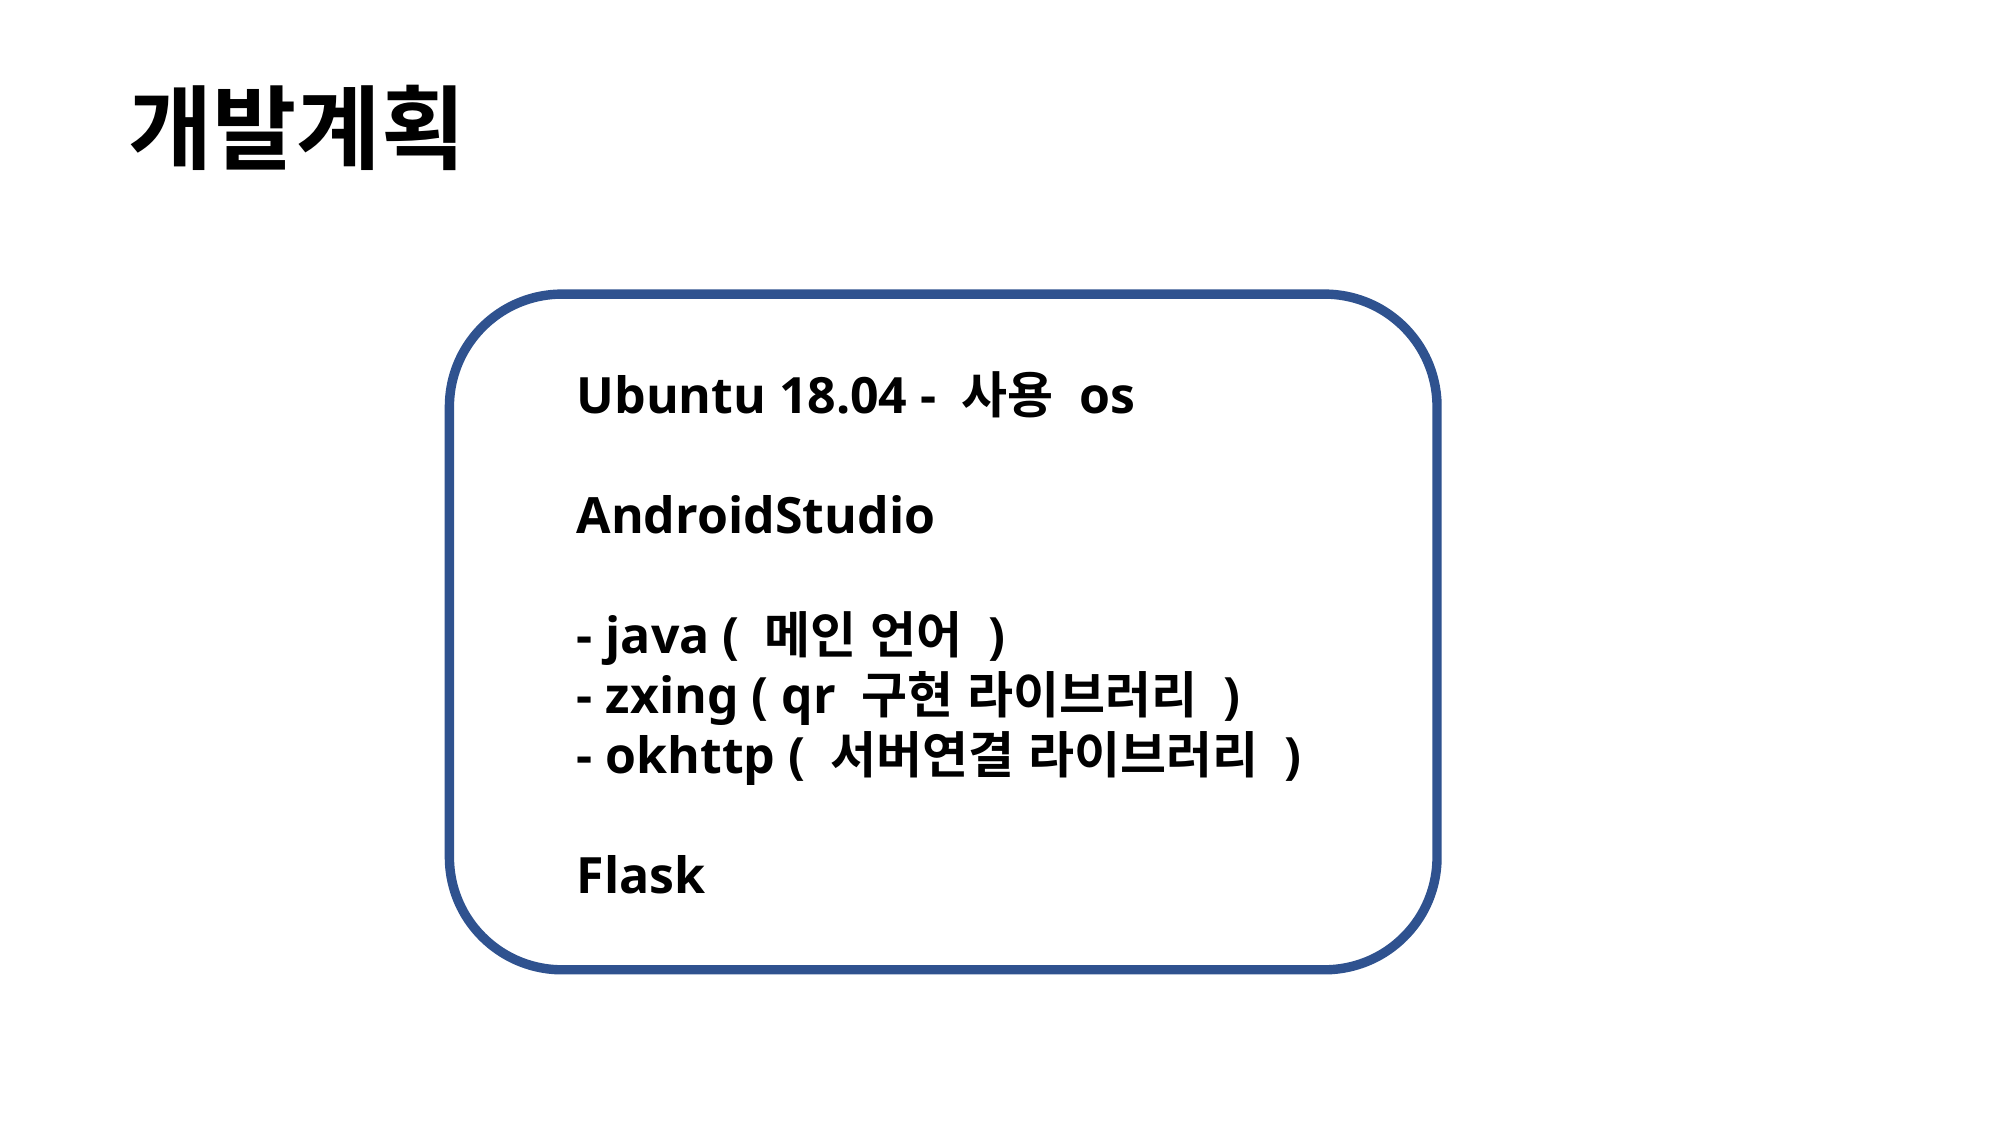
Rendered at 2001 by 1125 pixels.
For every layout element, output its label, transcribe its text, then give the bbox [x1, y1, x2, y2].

text_box 개발계획 [113, 63, 614, 190]
text_box Ubuntu 18.04 - 사용 os AndroidStudio - java ( 메인 언어 ) - zxing ( qr 구현 라이브러리 ) - okhttp ( 서버연결 라이브러리 ) Flask [561, 356, 1412, 917]
